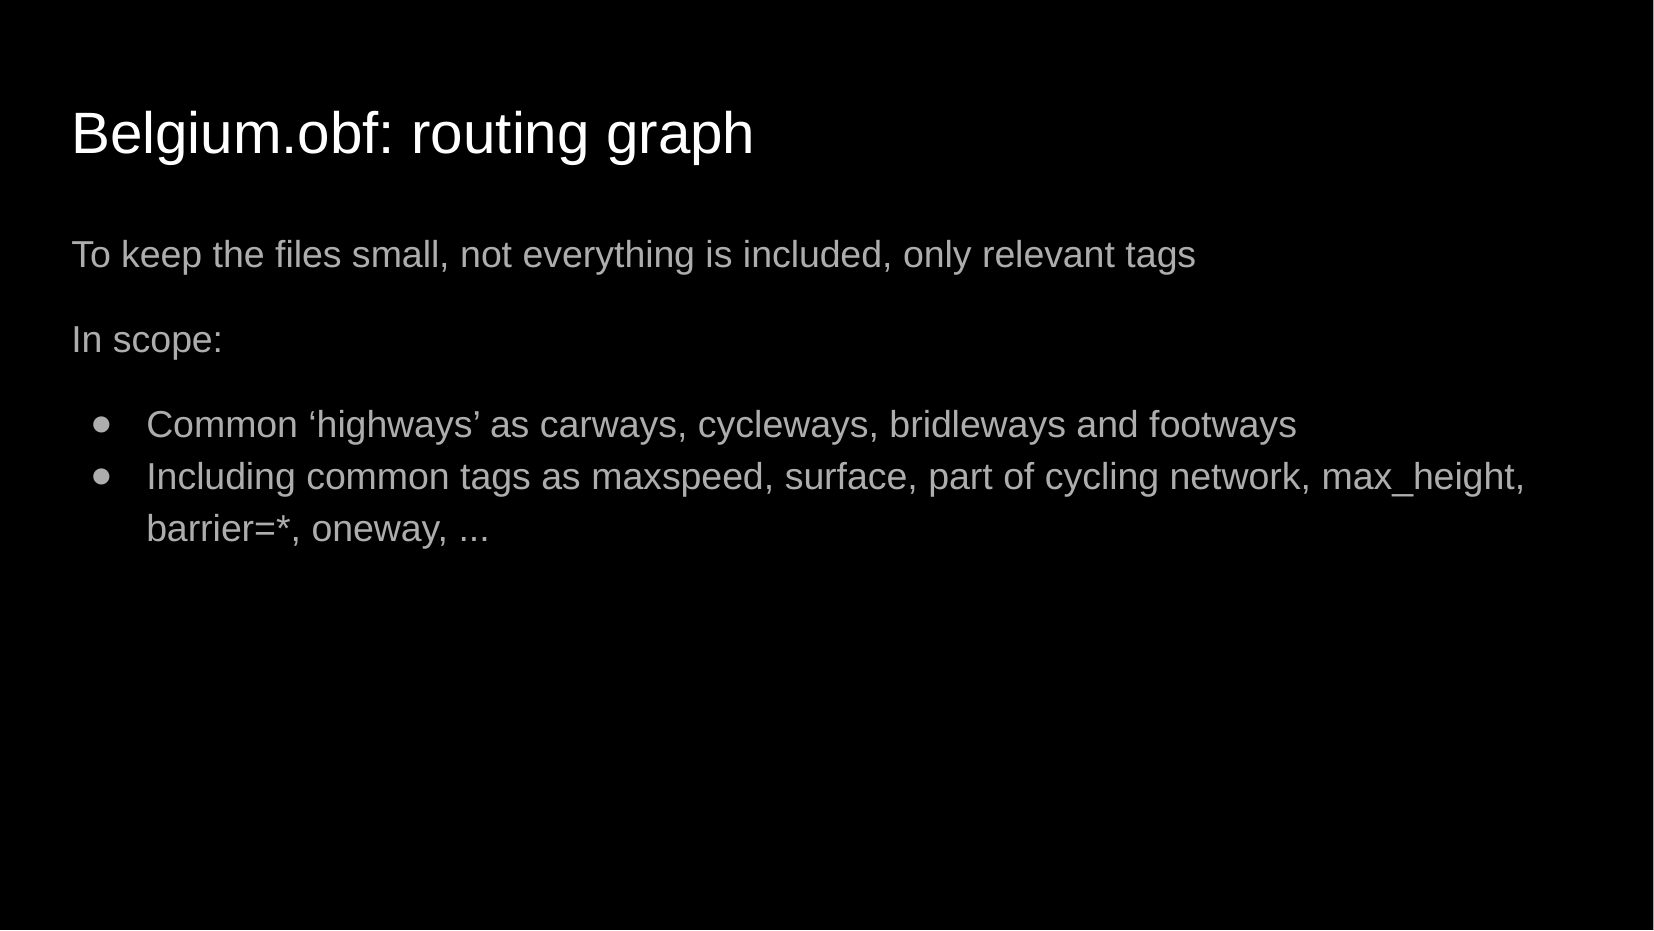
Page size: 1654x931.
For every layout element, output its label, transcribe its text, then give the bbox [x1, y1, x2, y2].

title Belgium.obf: routing graph [56, 80, 1598, 184]
list To keep the files small, not everything is included, only relevant tags In scope: Common ‘highways’ as carways, cycleways, bridleways and footways Including common tags as maxspeed, surface, part of cycling network, max_height, barrier=*, oneway, ... [56, 208, 1598, 827]
